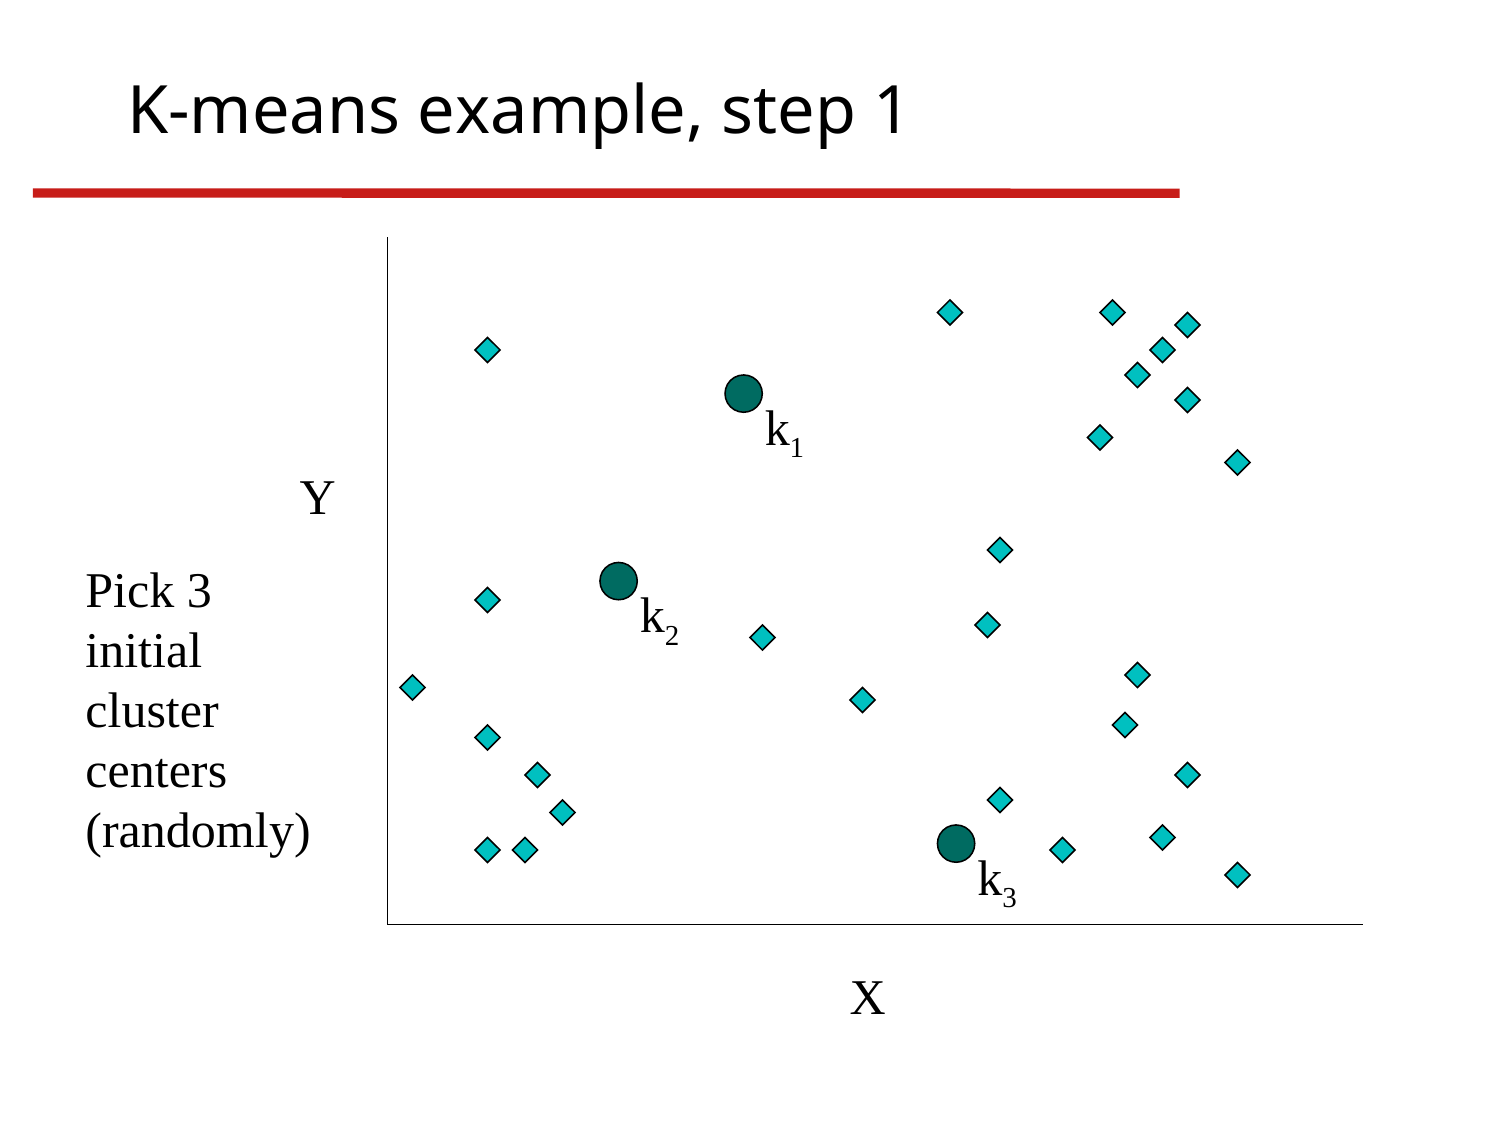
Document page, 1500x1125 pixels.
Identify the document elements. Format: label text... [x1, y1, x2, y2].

text_box [512, 837, 538, 863]
text_box [474, 837, 501, 863]
text_box Y [284, 456, 351, 533]
text_box [974, 612, 1000, 638]
text_box [1112, 712, 1138, 738]
text_box [937, 824, 974, 863]
text_box [749, 624, 775, 651]
text_box [1149, 824, 1176, 850]
text_box [1050, 837, 1075, 863]
text_box [987, 787, 1013, 813]
text_box [1174, 387, 1201, 413]
text_box K-means example, step 1 [112, 45, 1226, 155]
text_box [1174, 762, 1201, 788]
text_box k1 [749, 387, 838, 472]
text_box [1124, 362, 1150, 388]
text_box [1224, 449, 1251, 475]
text_box Pick 3 initial cluster centers (randomly) [70, 549, 326, 926]
text_box [849, 687, 876, 713]
text_box X [834, 956, 901, 1032]
text_box [937, 299, 963, 325]
text_box [725, 374, 761, 413]
text_box k3 [962, 837, 1050, 922]
text_box [474, 337, 501, 363]
text_box [1124, 662, 1150, 688]
text_box [1099, 299, 1126, 325]
text_box [524, 762, 550, 788]
text_box [399, 674, 426, 700]
text_box [987, 537, 1013, 563]
text_box k2 [624, 574, 713, 659]
text_box [474, 724, 501, 751]
text_box [599, 562, 636, 600]
text_box [549, 799, 576, 826]
text_box [1149, 337, 1176, 363]
text_box [474, 587, 501, 613]
text_box [1174, 312, 1201, 338]
text_box [1224, 862, 1251, 888]
text_box [1087, 424, 1113, 451]
